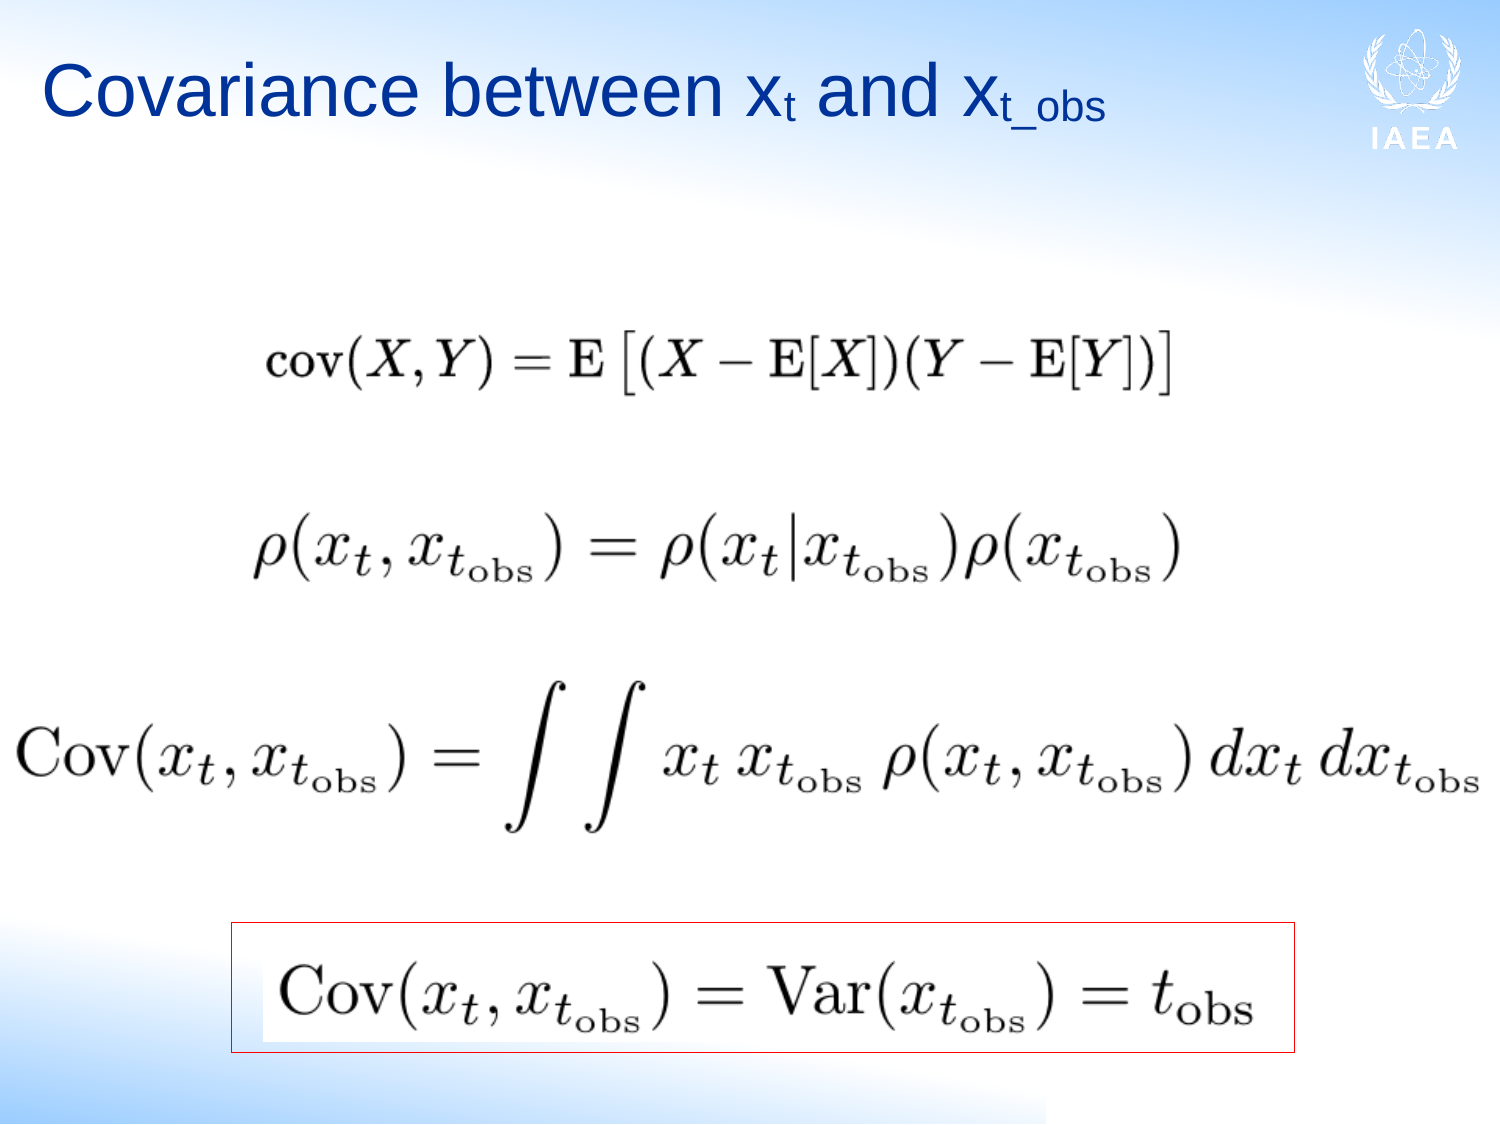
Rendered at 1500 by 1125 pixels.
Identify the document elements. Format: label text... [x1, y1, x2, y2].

picture [251, 318, 1184, 408]
picture [263, 947, 1266, 1042]
picture [3, 667, 1491, 849]
picture [1363, 29, 1461, 149]
picture [243, 503, 1192, 601]
title Covariance between xt and xt_obs [41, 19, 1336, 161]
